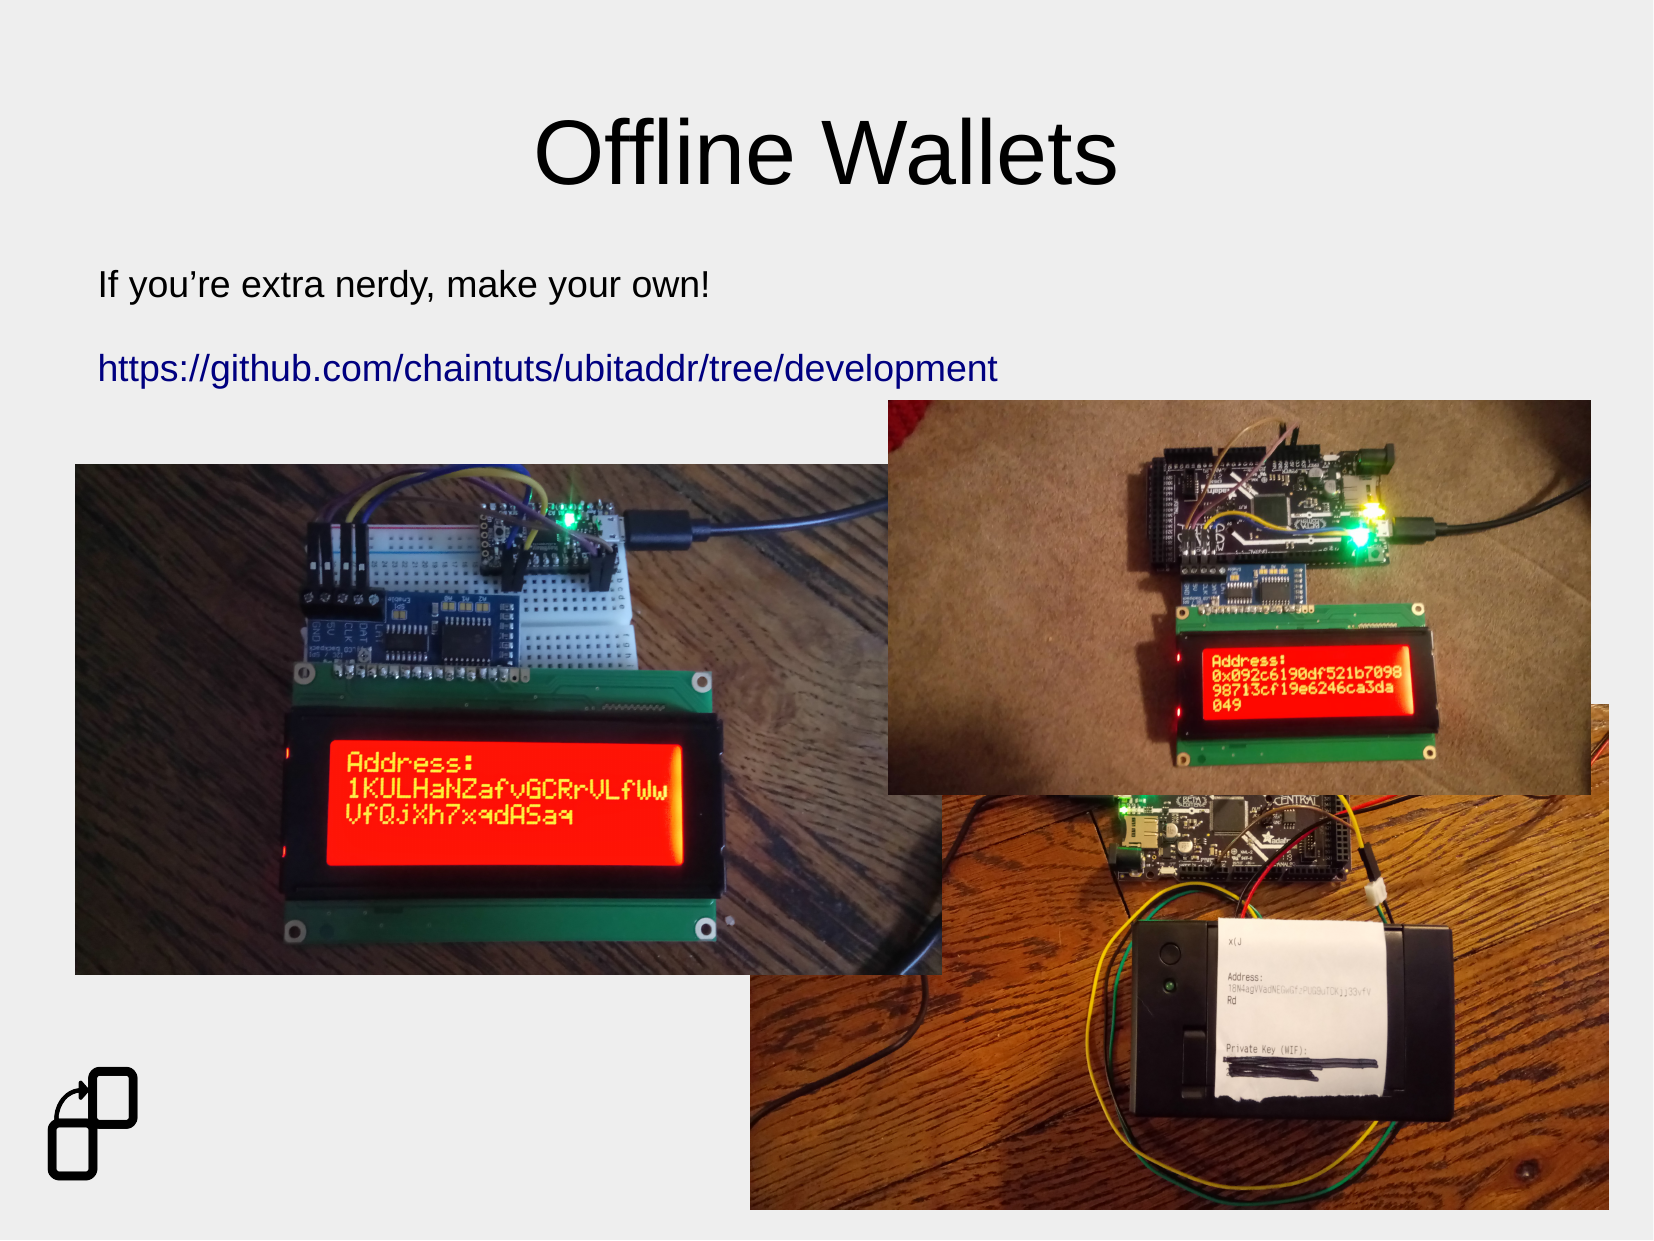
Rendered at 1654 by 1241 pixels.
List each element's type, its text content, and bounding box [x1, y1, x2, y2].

picture [75, 400, 1609, 1210]
title Offline Wallets [82, 49, 1571, 257]
picture [30, 1062, 153, 1186]
text_box If you’re extra nerdy, make your own! https://github.com/chaintuts/ubitaddr/tree/development [82, 256, 1171, 440]
